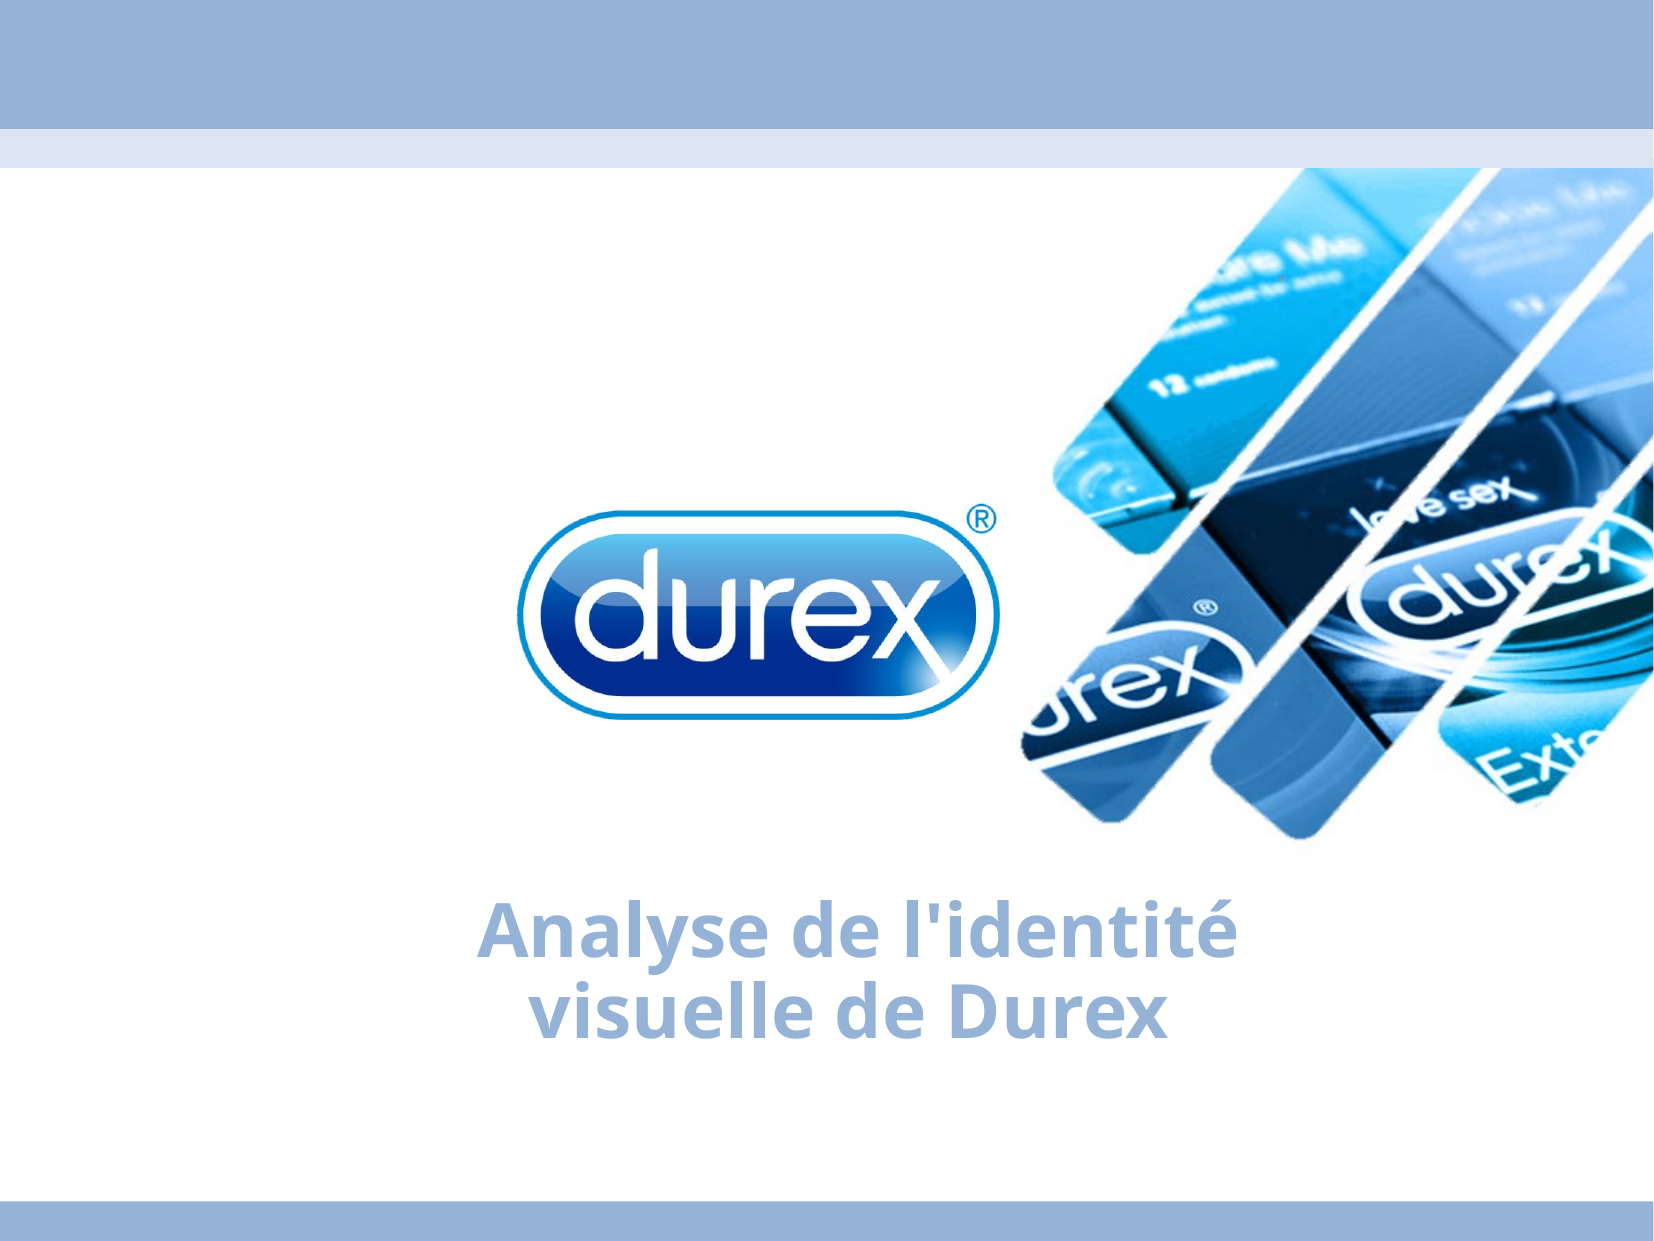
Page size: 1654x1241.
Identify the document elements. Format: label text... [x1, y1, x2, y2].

text_box [0, 1201, 1654, 1241]
text_box [0, 0, 1654, 168]
title Analyse de l'identité visuelle de Durex [387, 826, 1331, 969]
picture [516, 168, 1654, 982]
